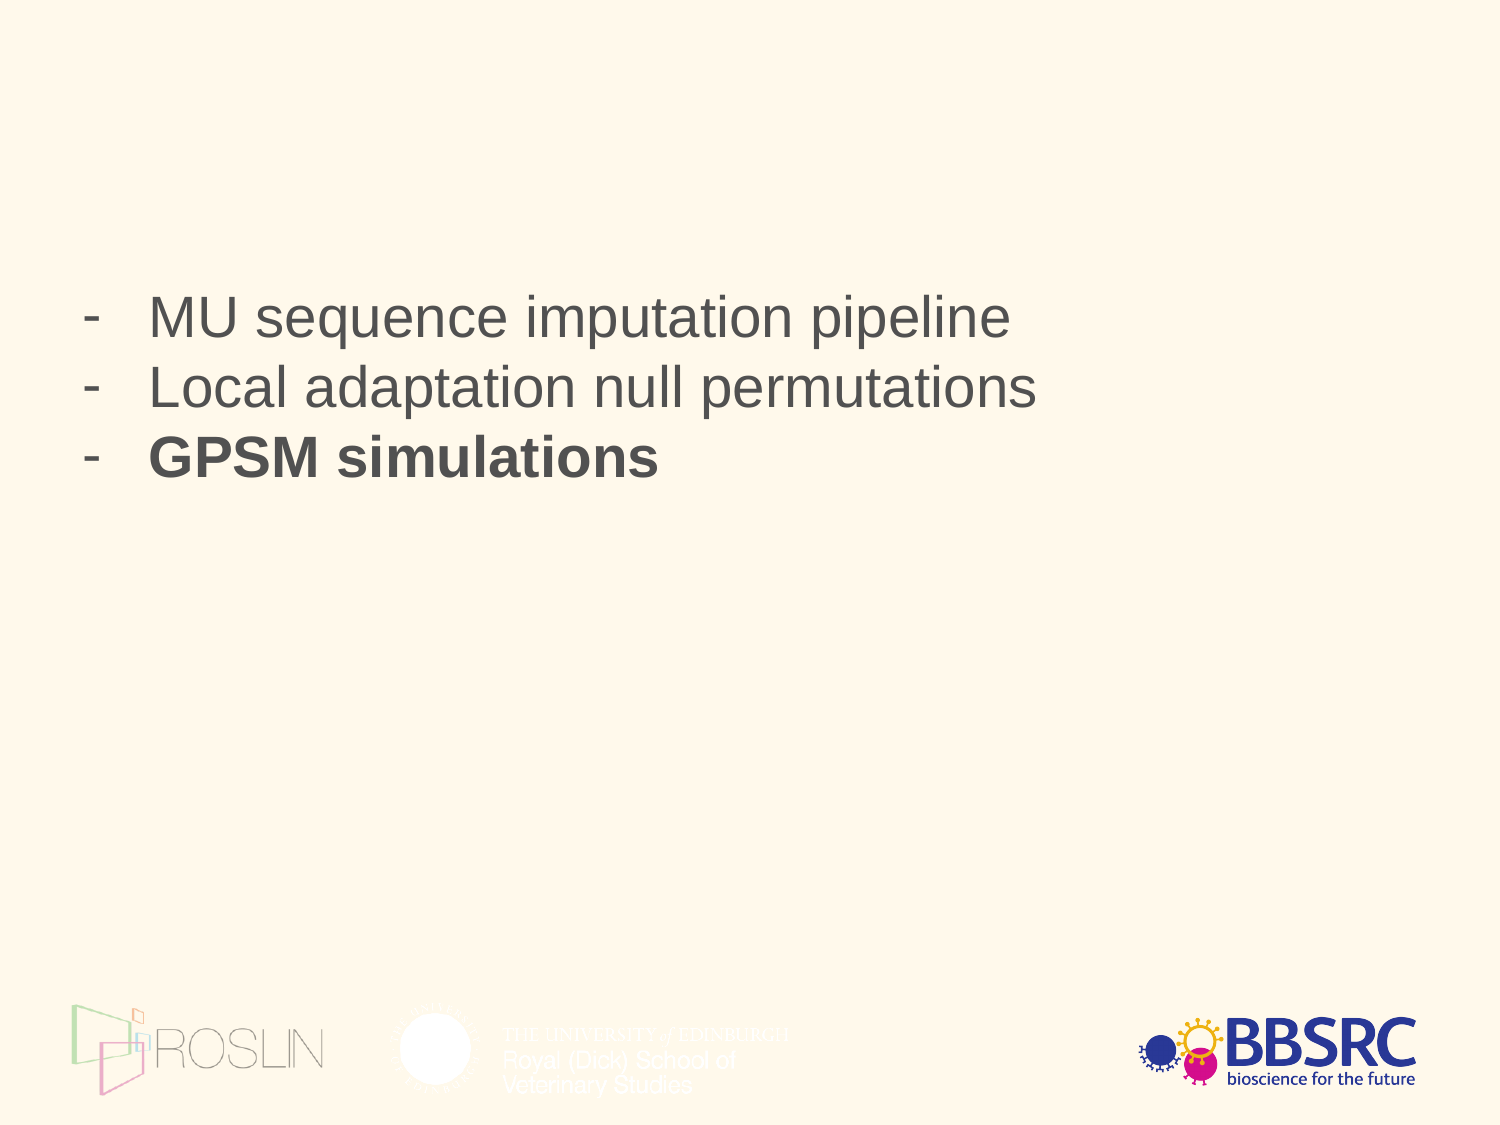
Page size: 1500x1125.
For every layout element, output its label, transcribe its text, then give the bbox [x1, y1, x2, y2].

picture [64, 969, 336, 1118]
subtitle MU sequence imputation pipeline Local adaptation null permutations GPSM simulations [59, 271, 1418, 674]
picture [1137, 1014, 1416, 1092]
